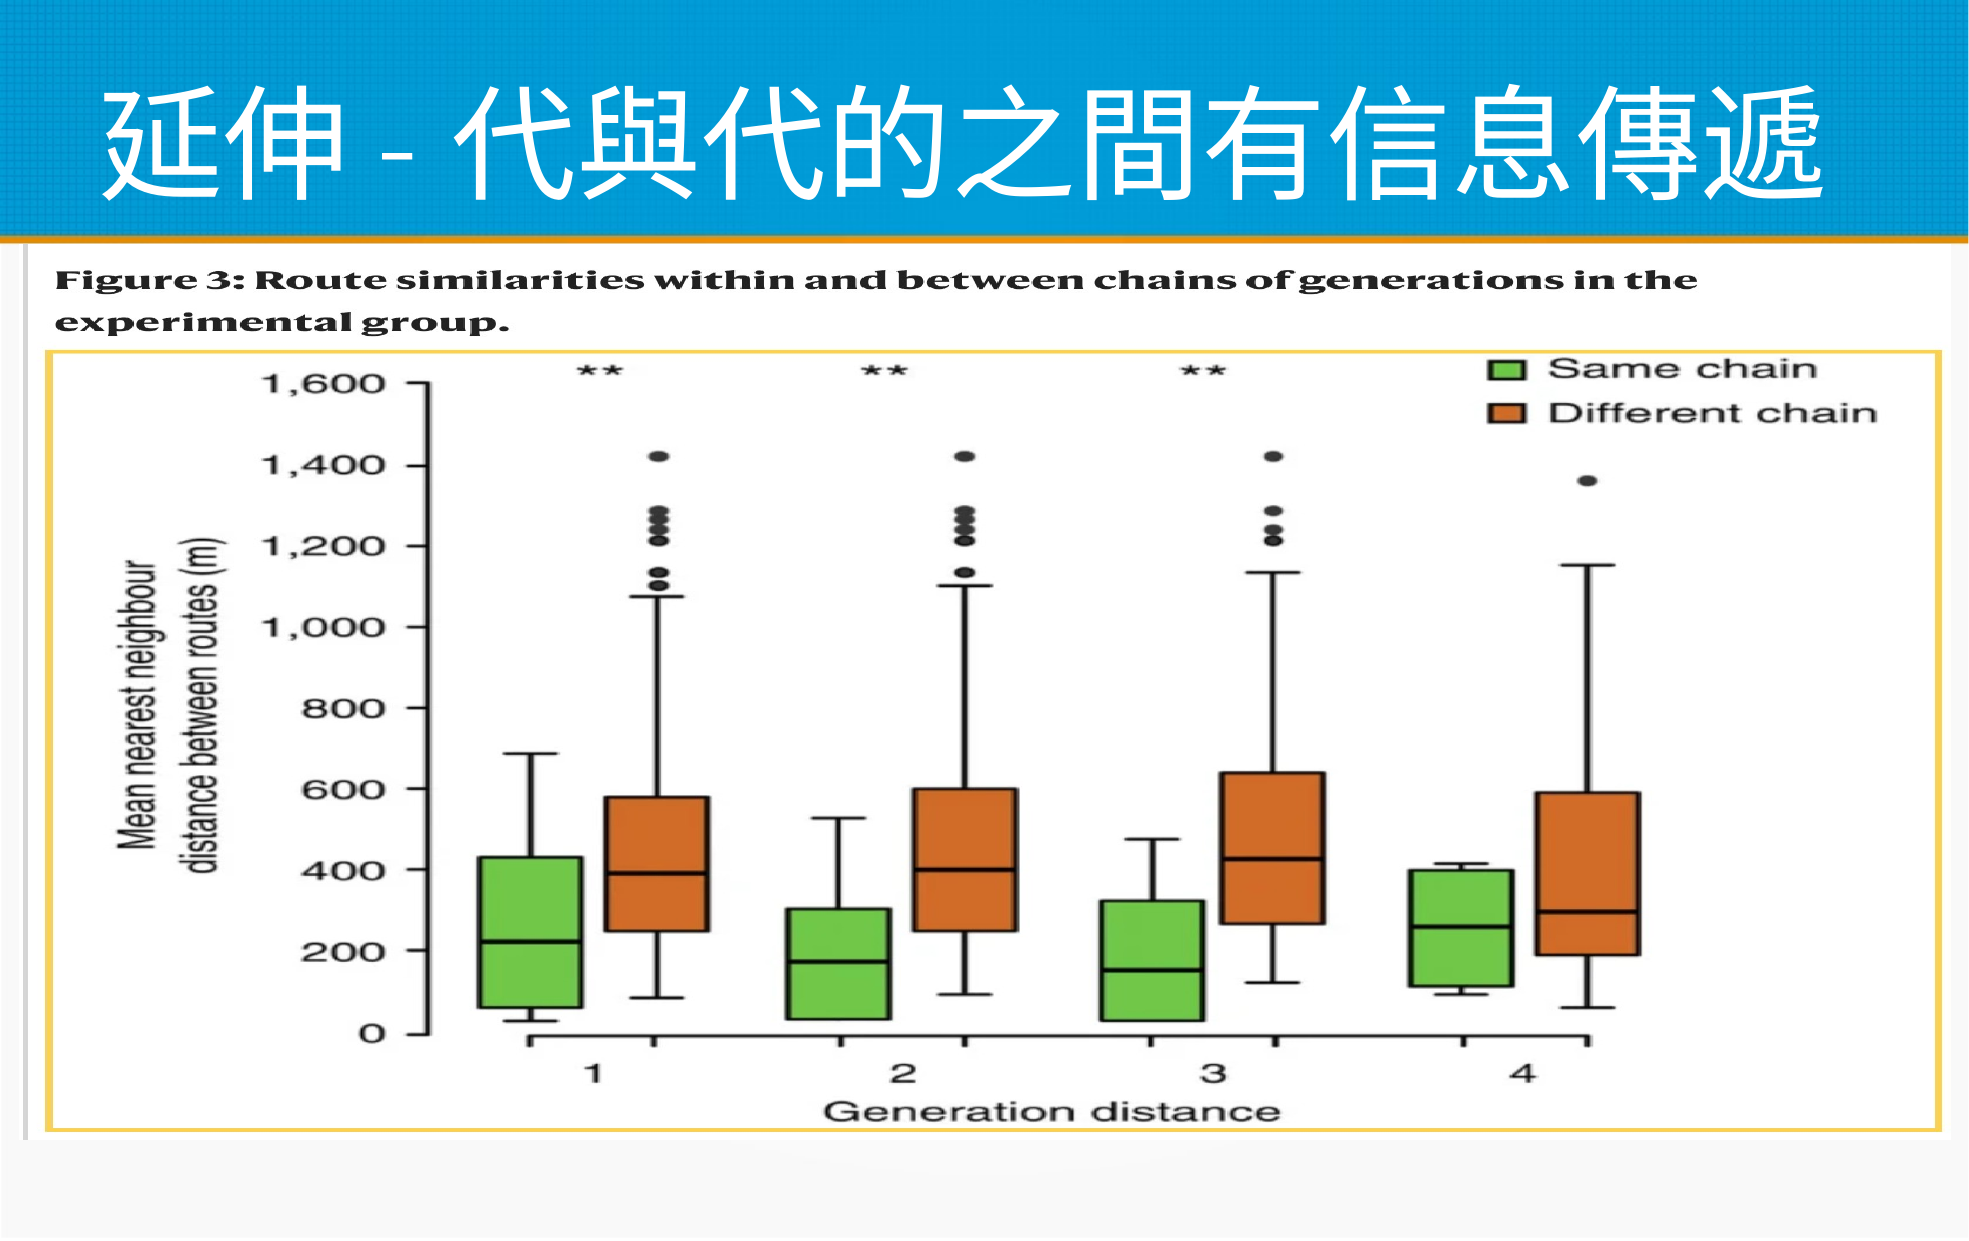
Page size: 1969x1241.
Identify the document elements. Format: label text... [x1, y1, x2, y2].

picture [0, 233, 1969, 1241]
title 延伸-代與代的之間有信息傳遞 [98, 19, 1870, 227]
